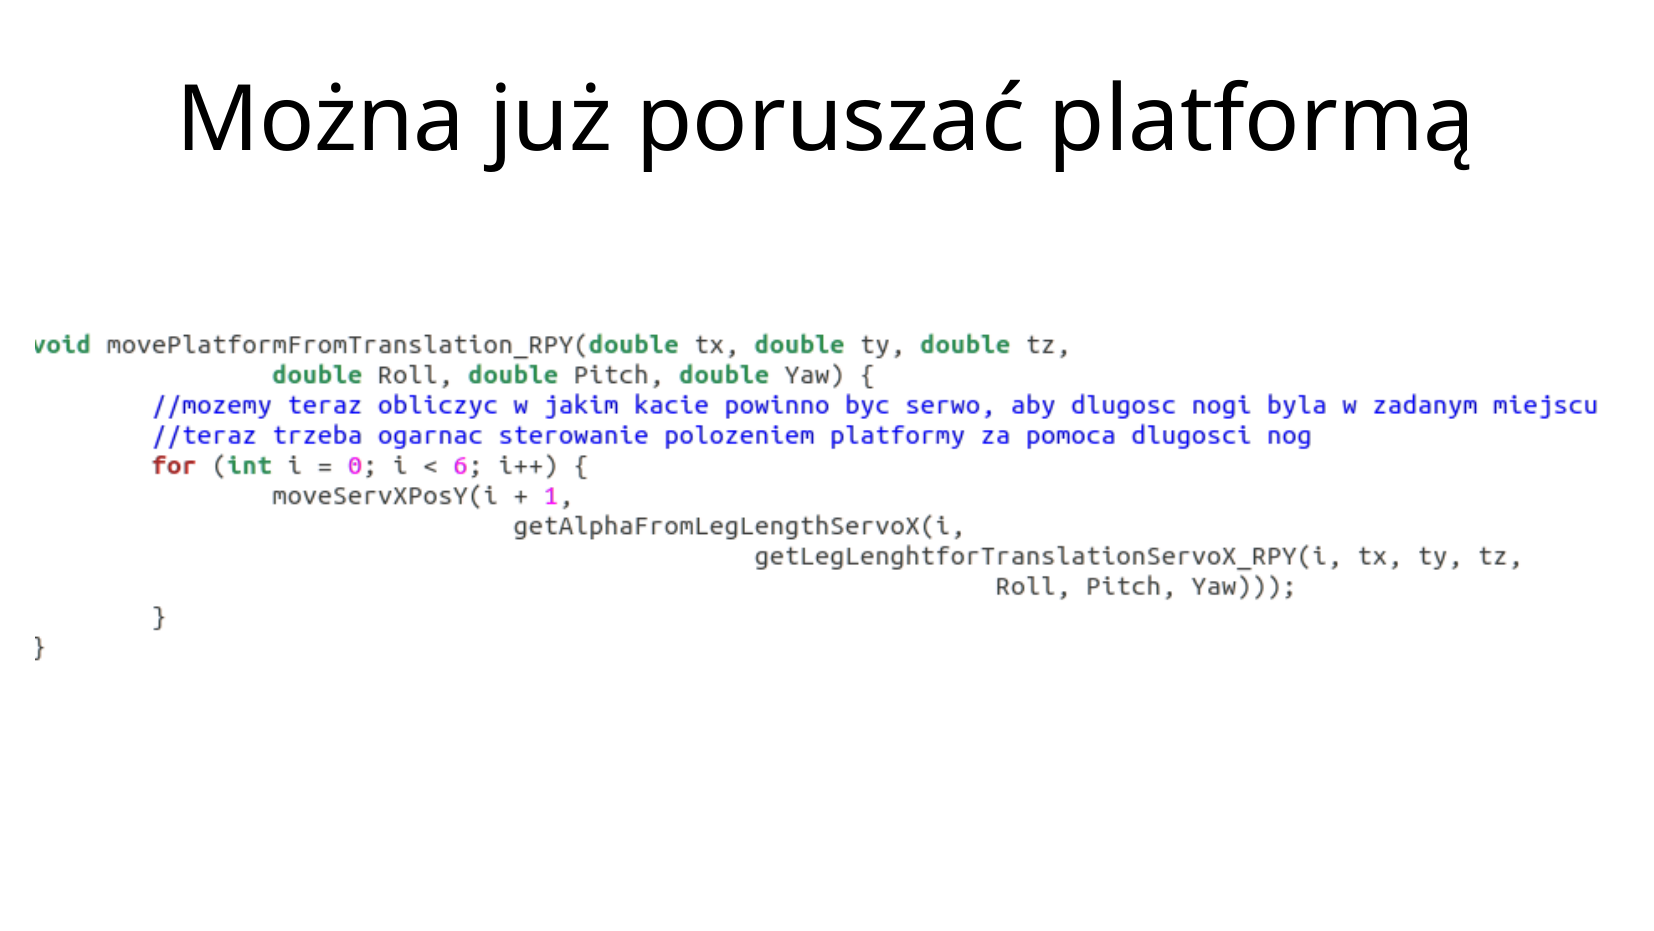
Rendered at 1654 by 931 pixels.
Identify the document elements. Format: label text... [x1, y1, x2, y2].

picture [35, 330, 1619, 684]
title Można już poruszać platformą [82, 37, 1571, 193]
